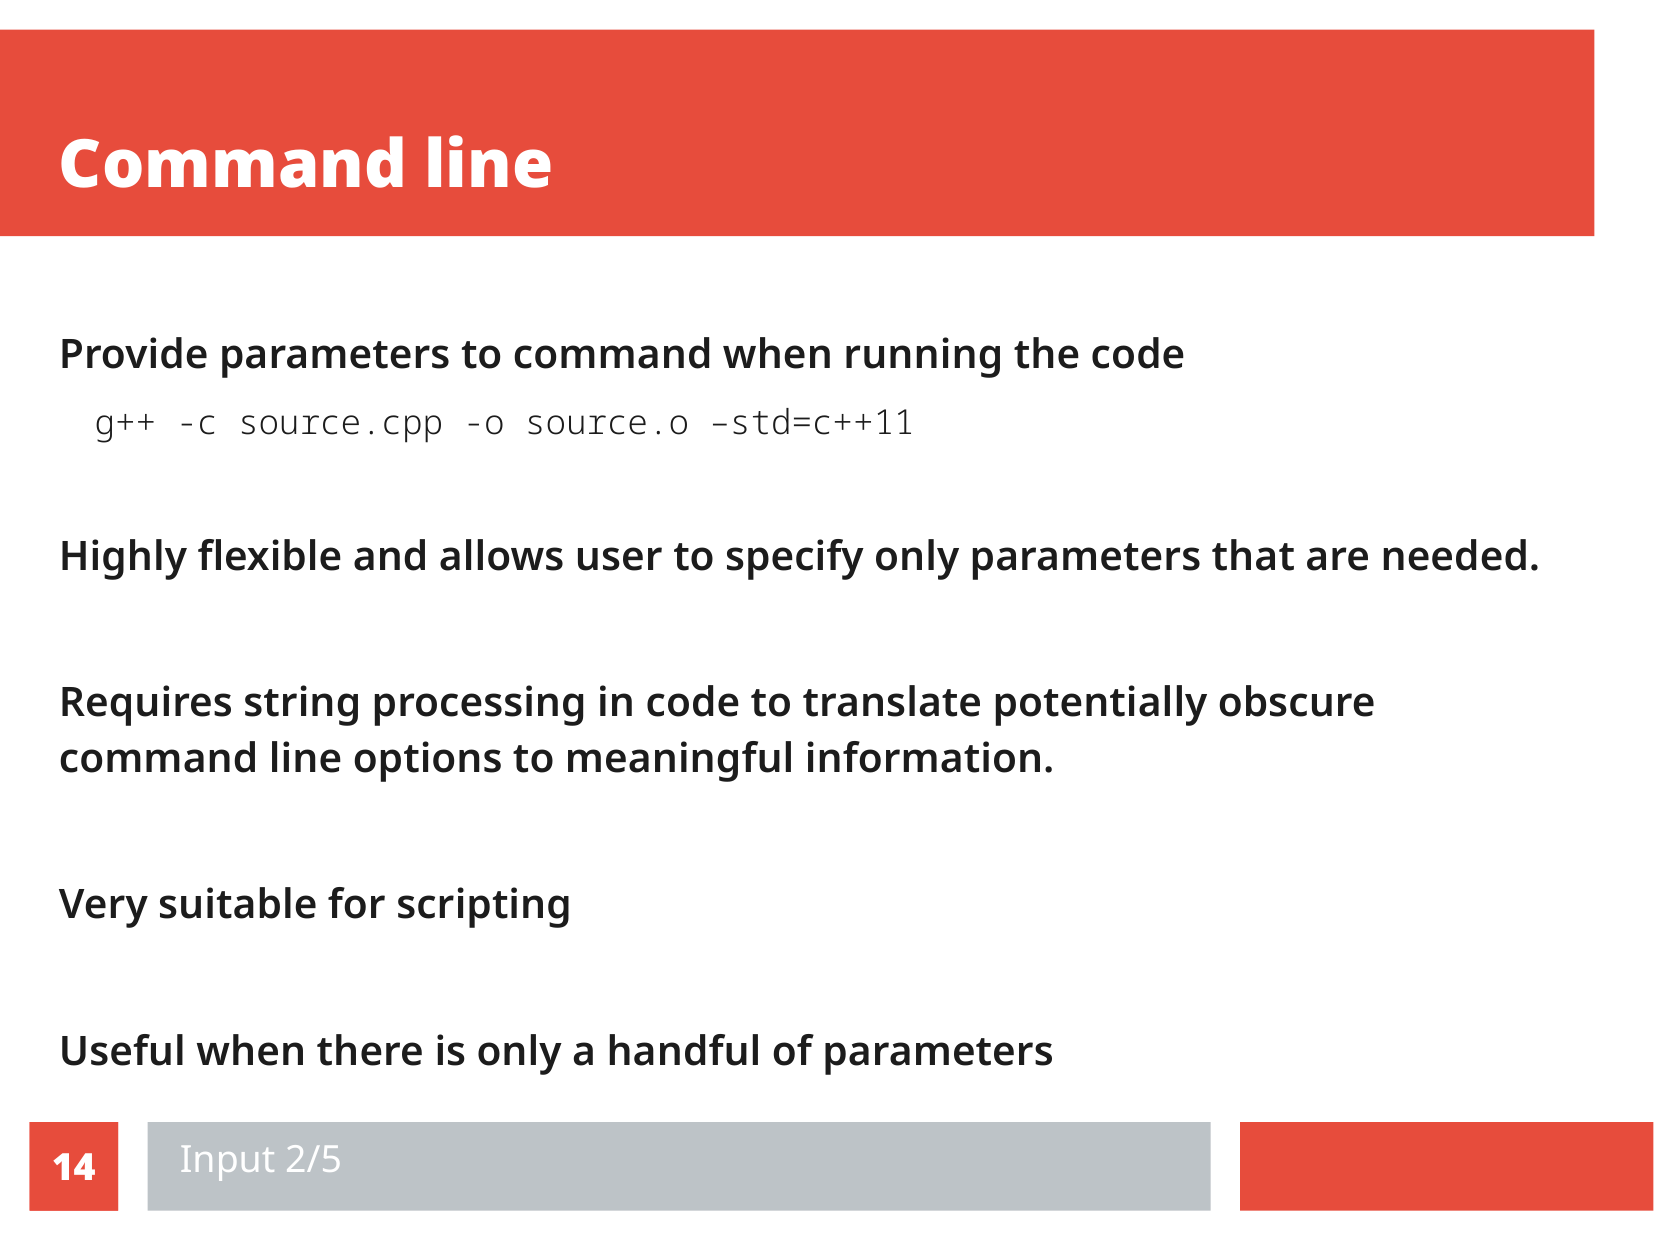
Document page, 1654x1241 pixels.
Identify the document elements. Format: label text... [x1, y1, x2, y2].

list Provide parameters to command when running the code g++ -c source.cpp -o source.o –std=c++11 Highly flexible and allows user to specify only parameters that are needed. Requires string processing in code to translate potentially obscure command line options to meaningful information. Very suitable for scripting Useful when there is only a handful of parameters [59, 324, 1565, 1093]
text_box Input 2/5 [165, 1125, 736, 1184]
title Command line [59, 59, 1595, 207]
